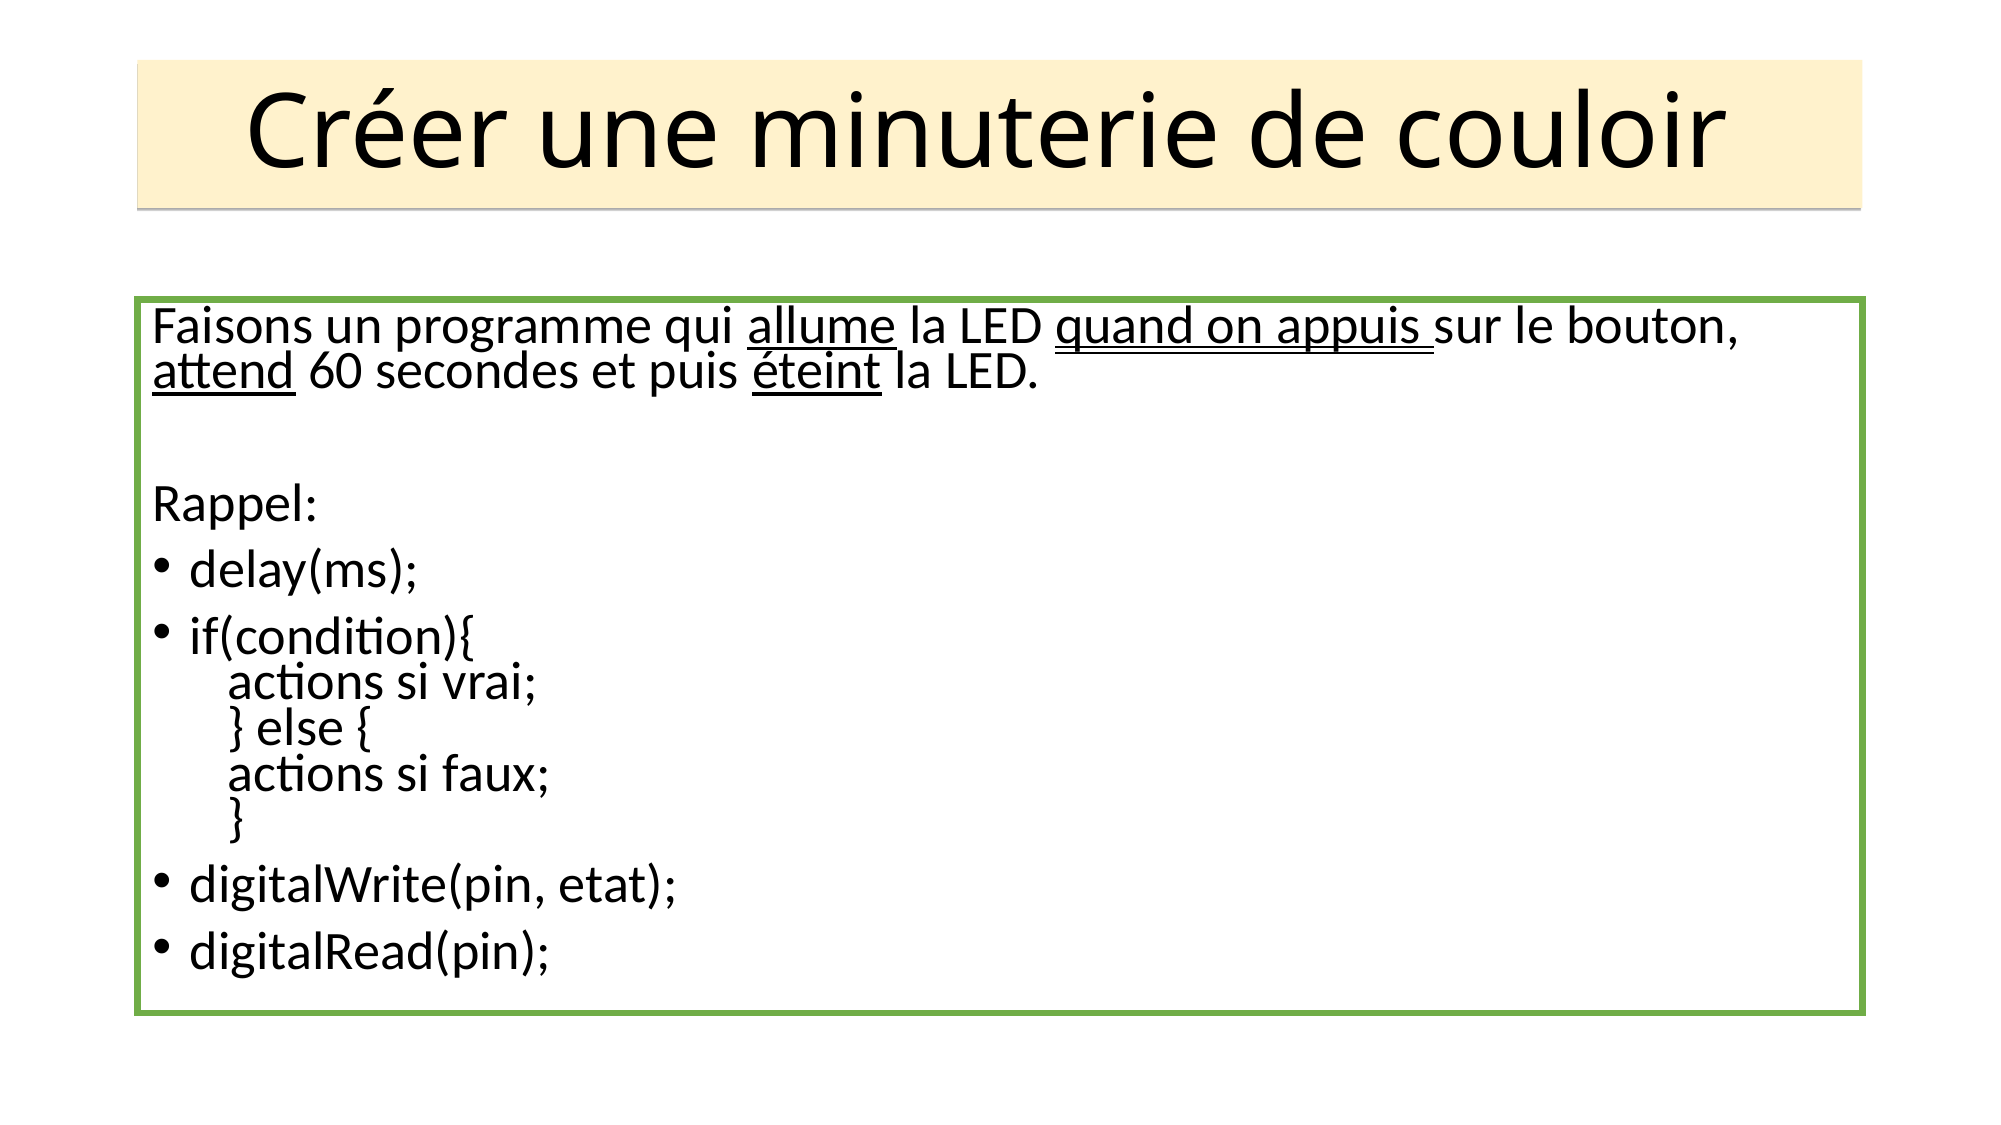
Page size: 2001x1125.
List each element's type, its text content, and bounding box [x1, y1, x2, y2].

list Faisons un programme qui allume la LED quand on appuis sur le bouton, attend 60 secondes et puis éteint la LED. Rappel: delay(ms); if(condition){ actions si vrai; } else { actions si faux; } digitalWrite(pin, etat); digitalRead(pin); [137, 299, 1863, 1014]
title Créer une minuterie de couloir [137, 59, 1863, 208]
